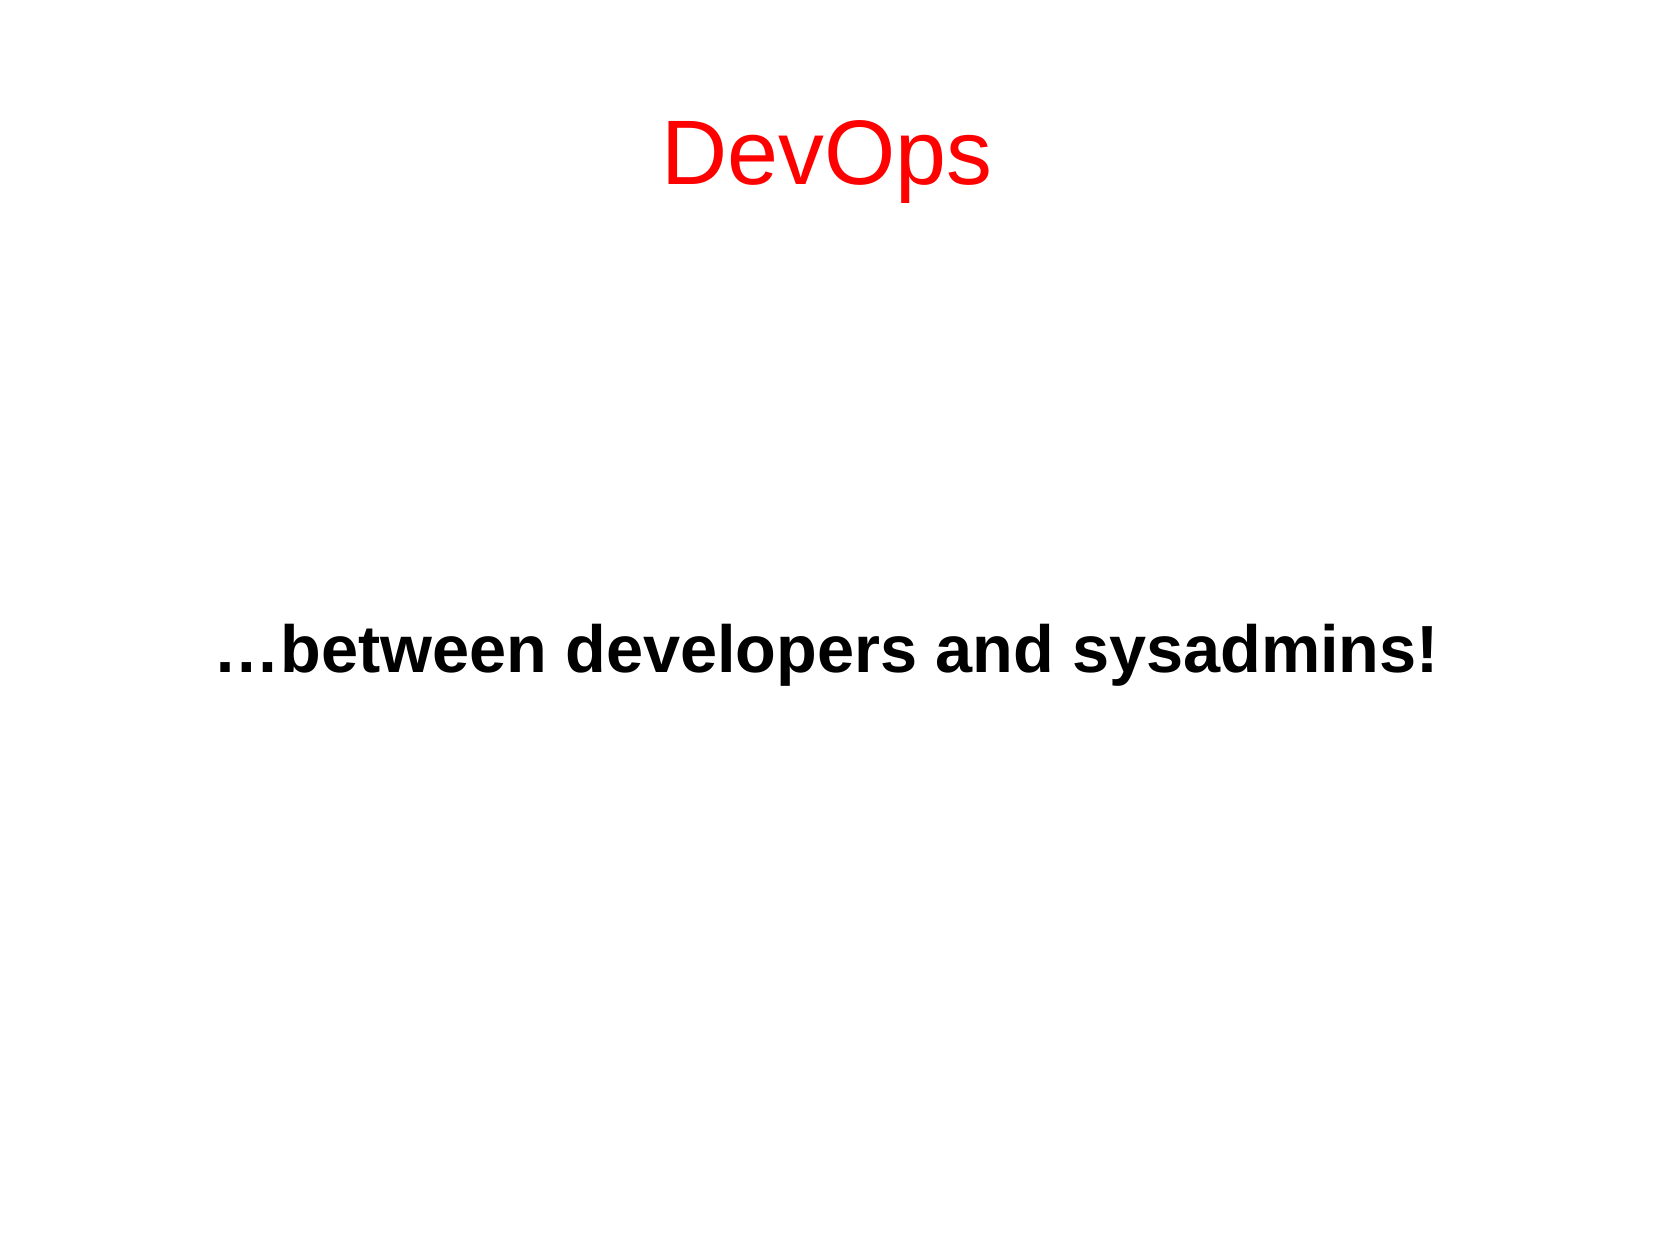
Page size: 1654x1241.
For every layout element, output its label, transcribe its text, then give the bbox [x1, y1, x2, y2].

subtitle …between developers and sysadmins! [82, 290, 1571, 1010]
title DevOps [82, 49, 1571, 257]
